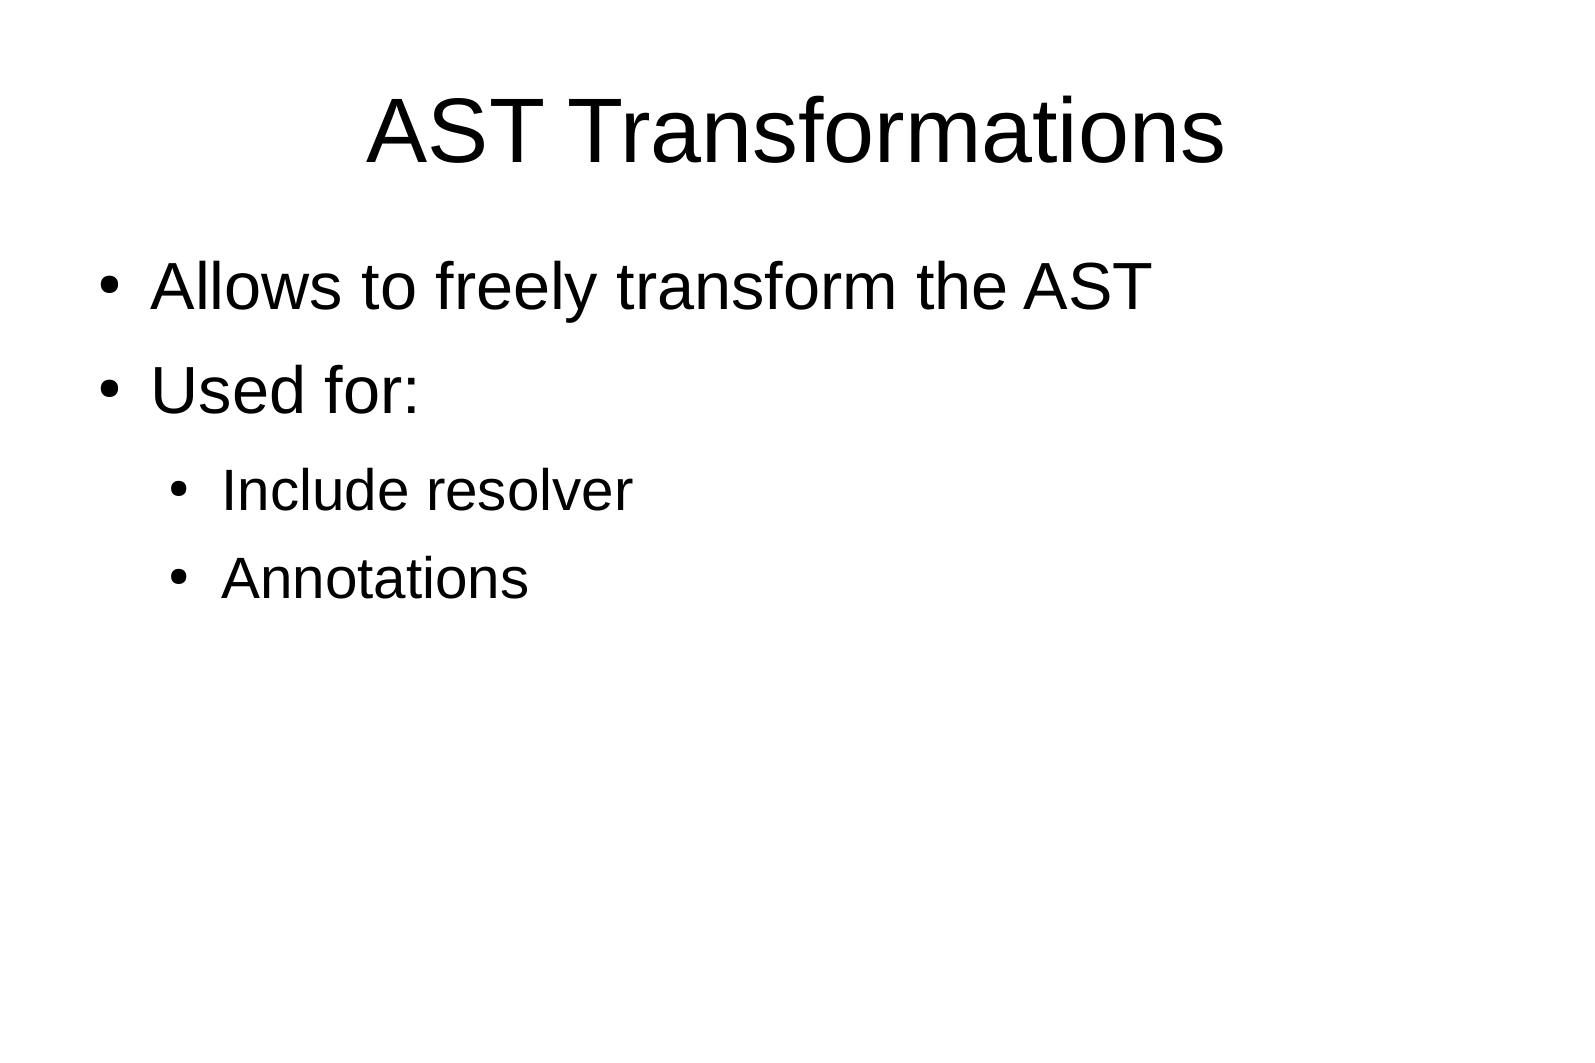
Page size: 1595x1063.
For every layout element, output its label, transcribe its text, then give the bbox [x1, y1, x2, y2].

title AST Transformations [79, 49, 1515, 213]
list Allows to freely transform the AST Used for: Include resolver Annotations [79, 248, 1515, 936]
